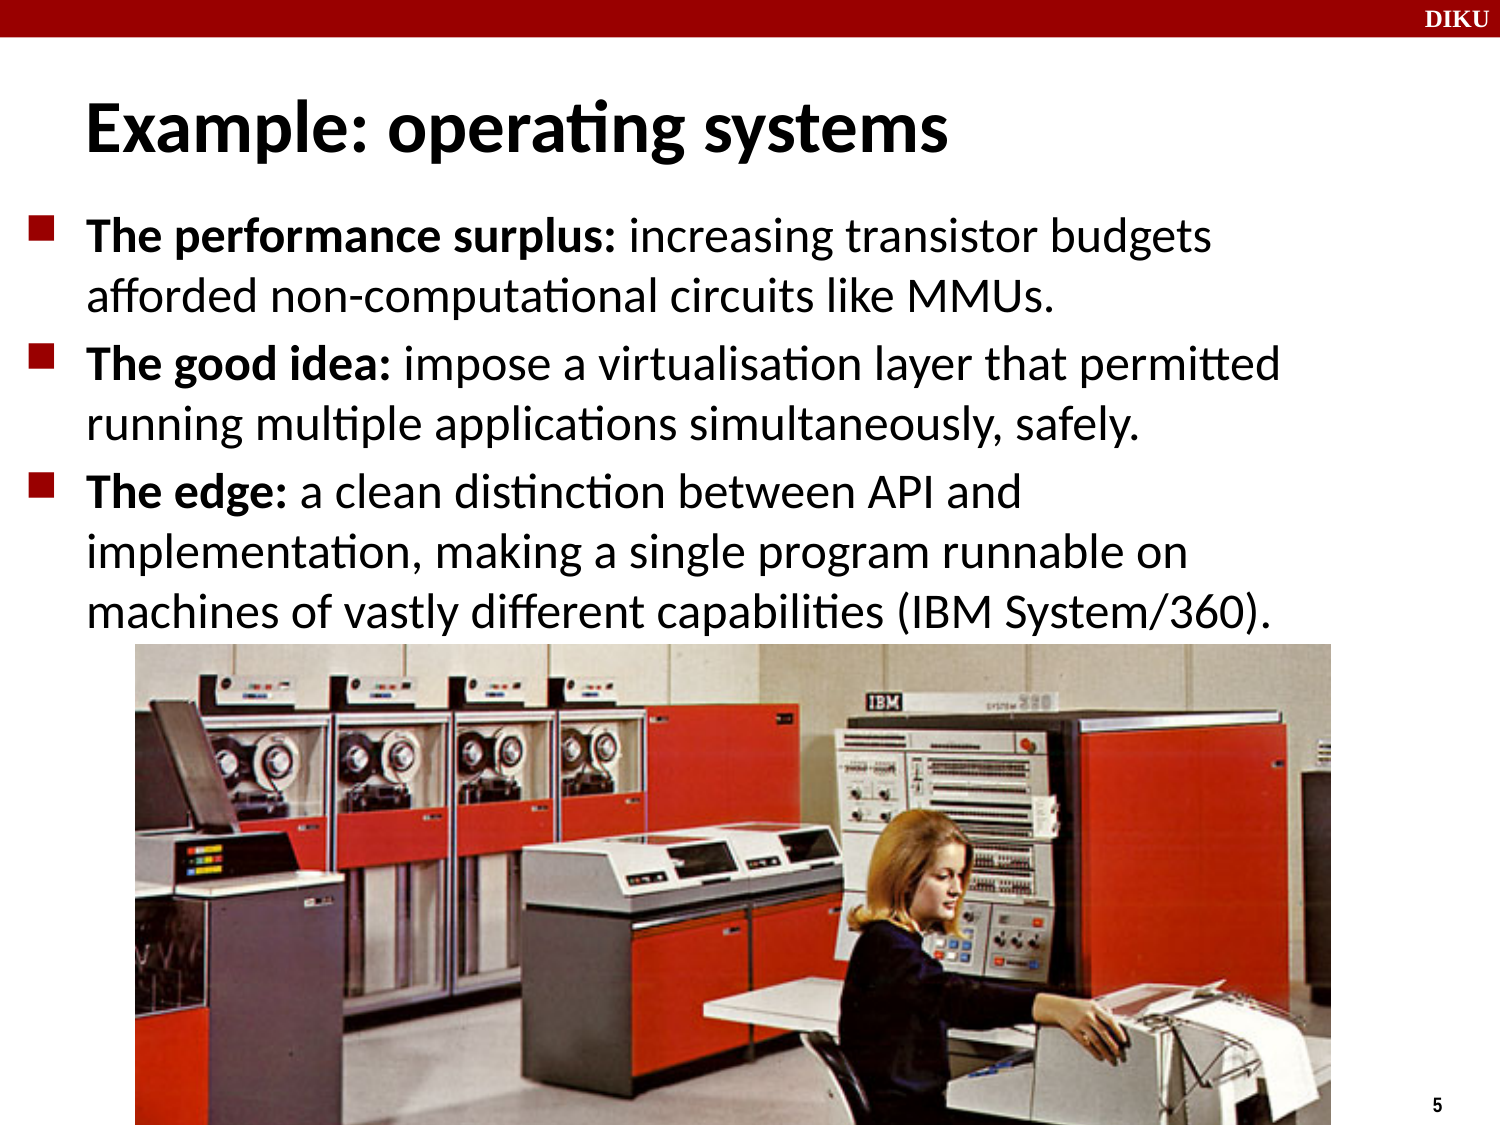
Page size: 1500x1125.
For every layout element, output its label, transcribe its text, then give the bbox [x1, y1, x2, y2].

text_box The performance surplus: increasing transistor budgets afforded non-computational circuits like MMUs. The good idea: impose a virtualisation layer that permitted running multiple applications simultaneously, safely. The edge: a clean distinction between API and implementation, making a single program runnable on machines of vastly different capabilities (IBM System/360). [14, 194, 1376, 481]
picture [135, 644, 1331, 1125]
text_box Example: operating systems [70, 75, 1485, 169]
